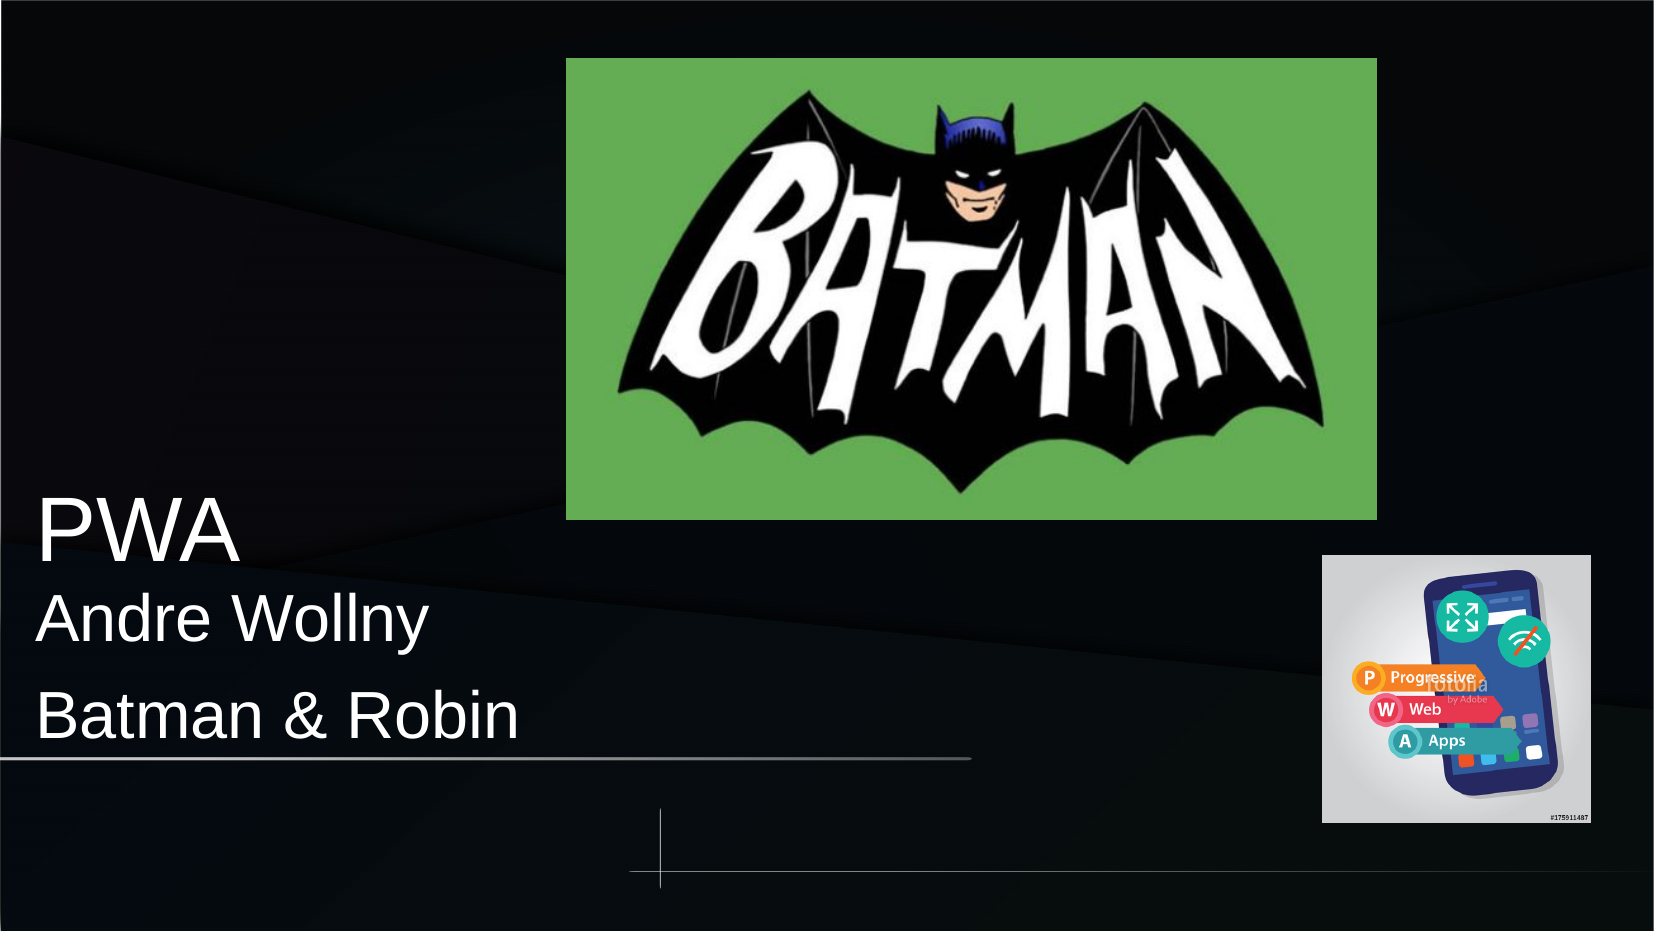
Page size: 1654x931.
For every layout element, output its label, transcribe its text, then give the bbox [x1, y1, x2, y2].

picture [0, 0, 1654, 931]
title PWA Andre Wollny Batman & Robin [35, 477, 1512, 758]
